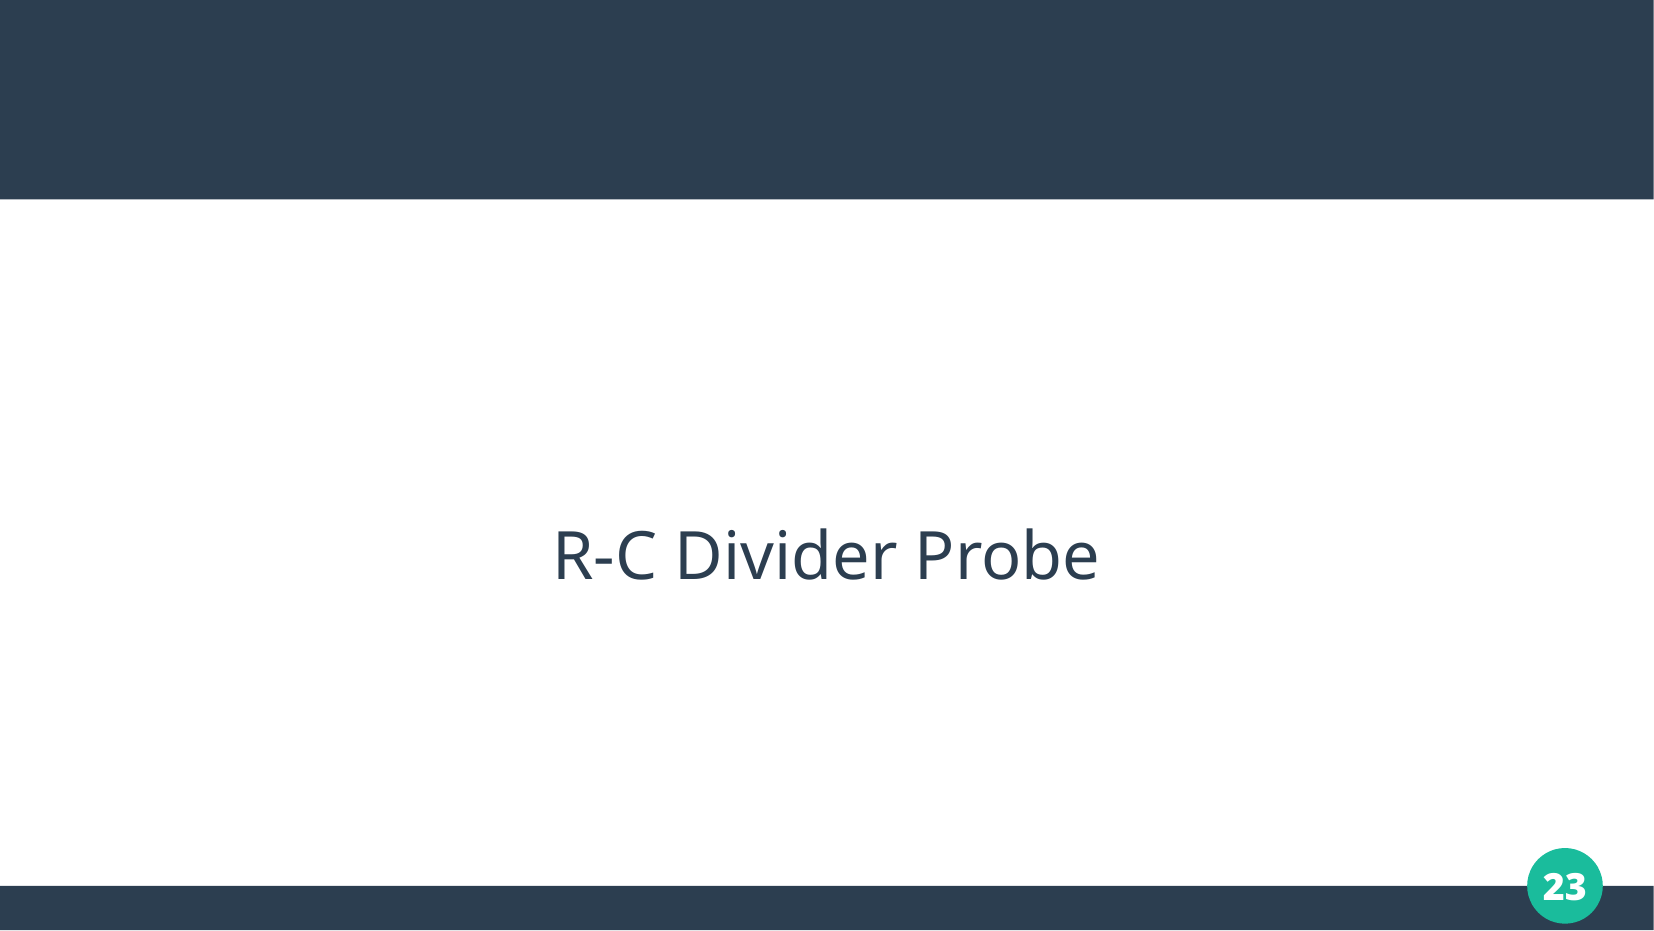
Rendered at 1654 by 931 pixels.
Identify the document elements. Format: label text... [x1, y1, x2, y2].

subtitle R-C Divider Probe [59, 243, 1595, 864]
